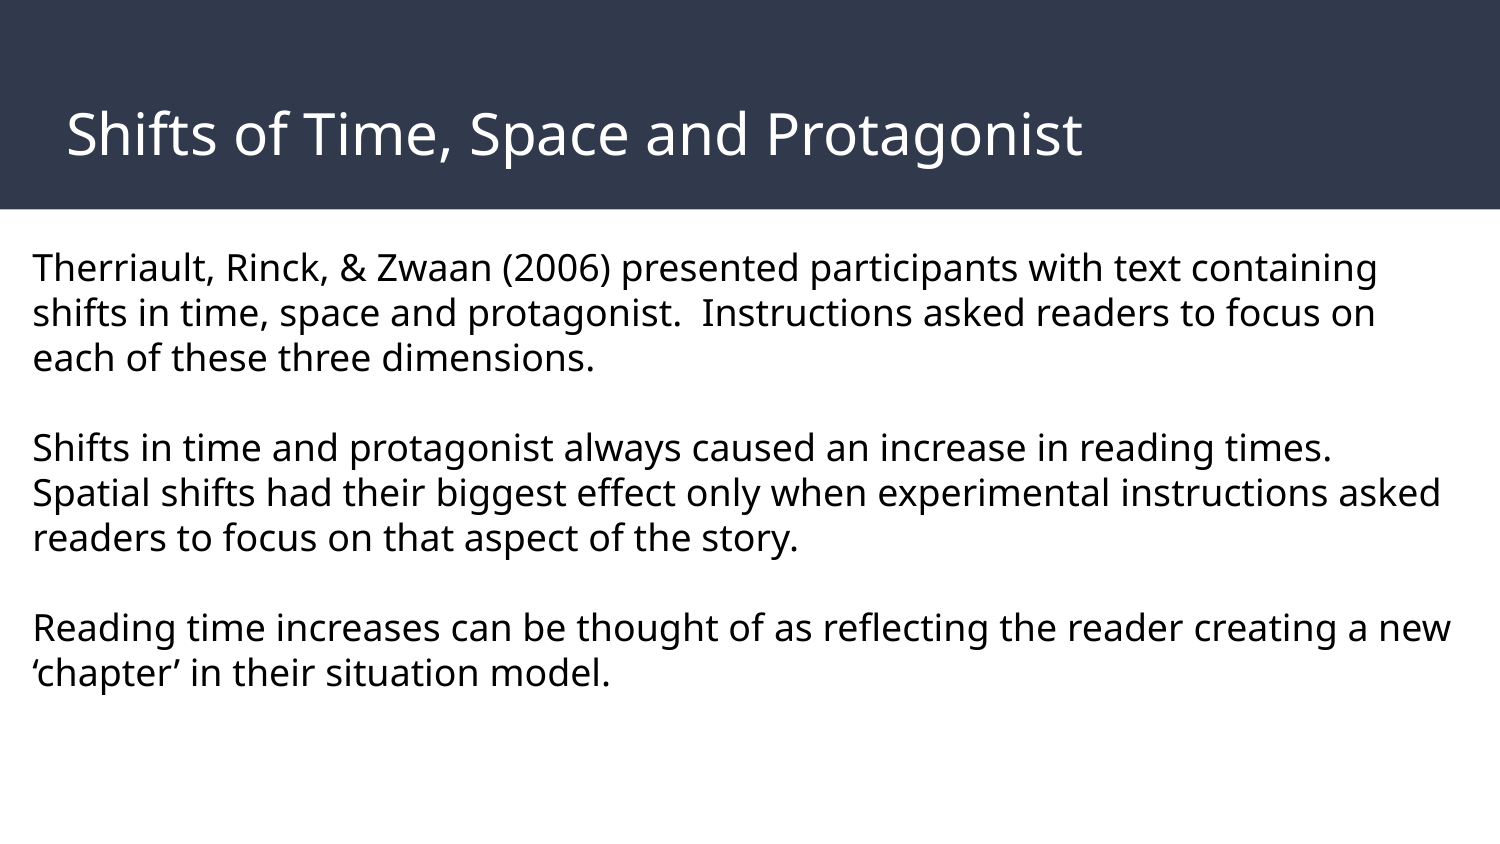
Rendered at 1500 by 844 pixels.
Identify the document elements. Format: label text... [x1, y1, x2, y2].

title Shifts of Time, Space and Protagonist [51, 82, 1449, 185]
text_box Therriault, Rinck, & Zwaan (2006) presented participants with text containing shifts in time, space and protagonist. Instructions asked readers to focus on each of these three dimensions. Shifts in time and protagonist always caused an increase in reading times. Spatial shifts had their biggest effect only when experimental instructions asked readers to focus on that aspect of the story. Reading time increases can be thought of as reflecting the reader creating a new ‘chapter’ in their situation model. [17, 229, 1481, 830]
